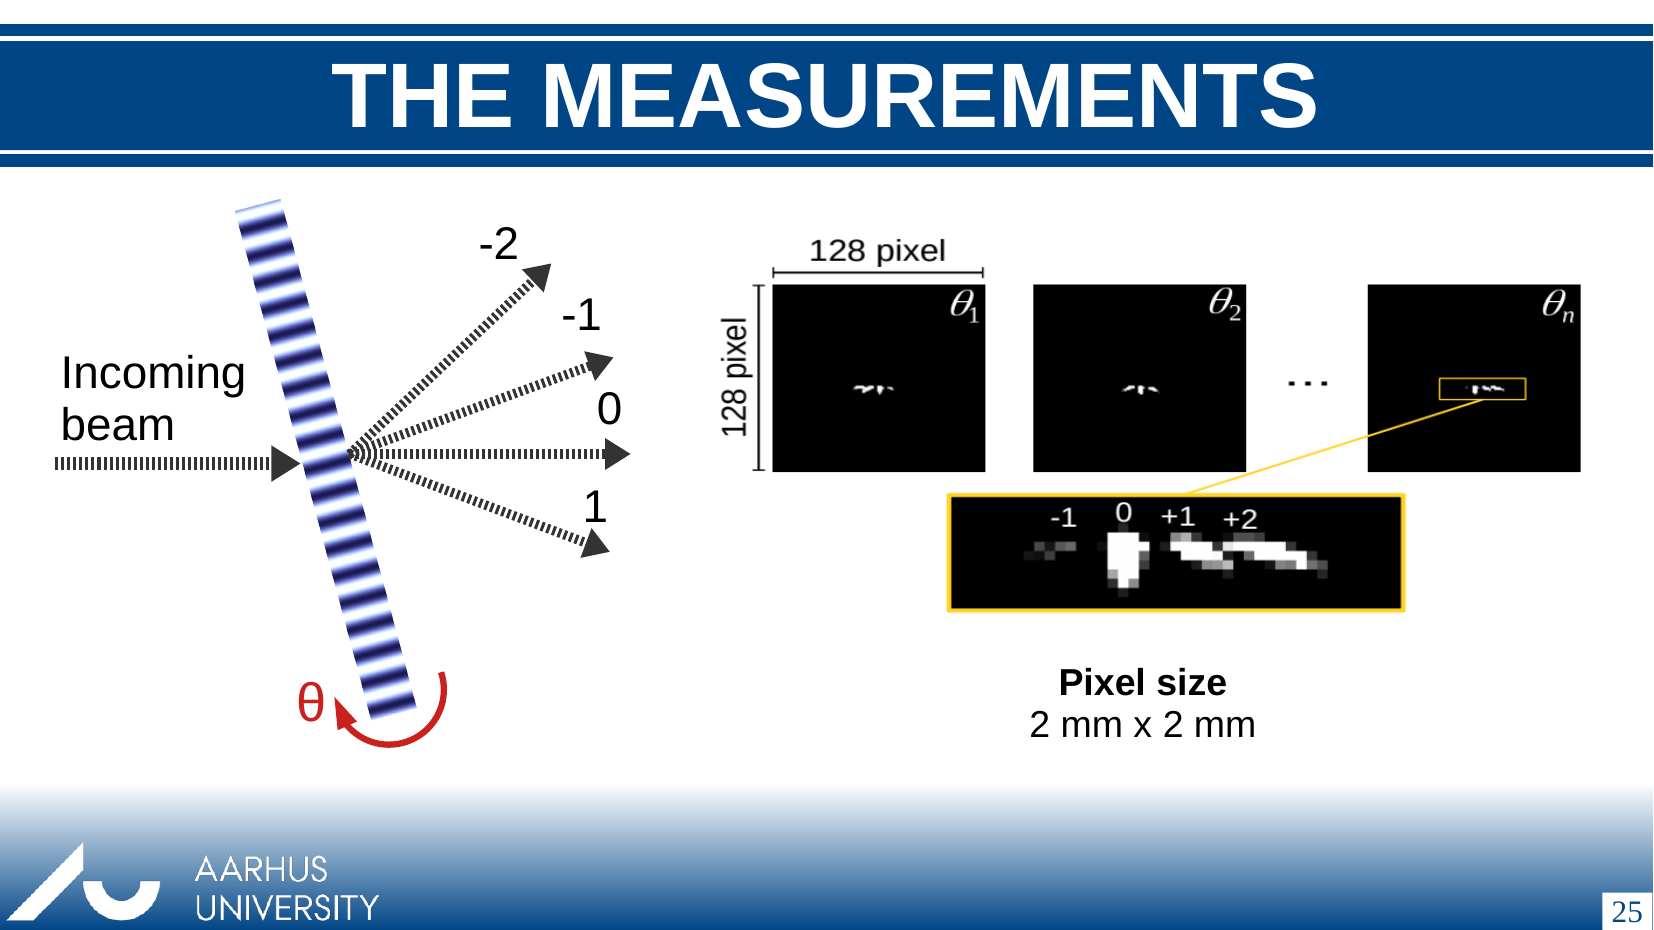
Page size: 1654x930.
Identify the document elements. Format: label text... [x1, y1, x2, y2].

picture [233, 194, 418, 724]
picture [5, 841, 414, 928]
text_box 0 [582, 375, 646, 442]
text_box -2 [463, 210, 535, 277]
text_box -1 [546, 281, 617, 348]
text_box Pixel size 2 mm x 2 mm [1014, 653, 1285, 753]
picture [675, 183, 1624, 666]
title THE MEASUREMENTS [0, 41, 1653, 151]
text_box Incoming beam [45, 339, 262, 458]
text_box θ [281, 665, 353, 765]
text_box 1 [567, 473, 631, 540]
